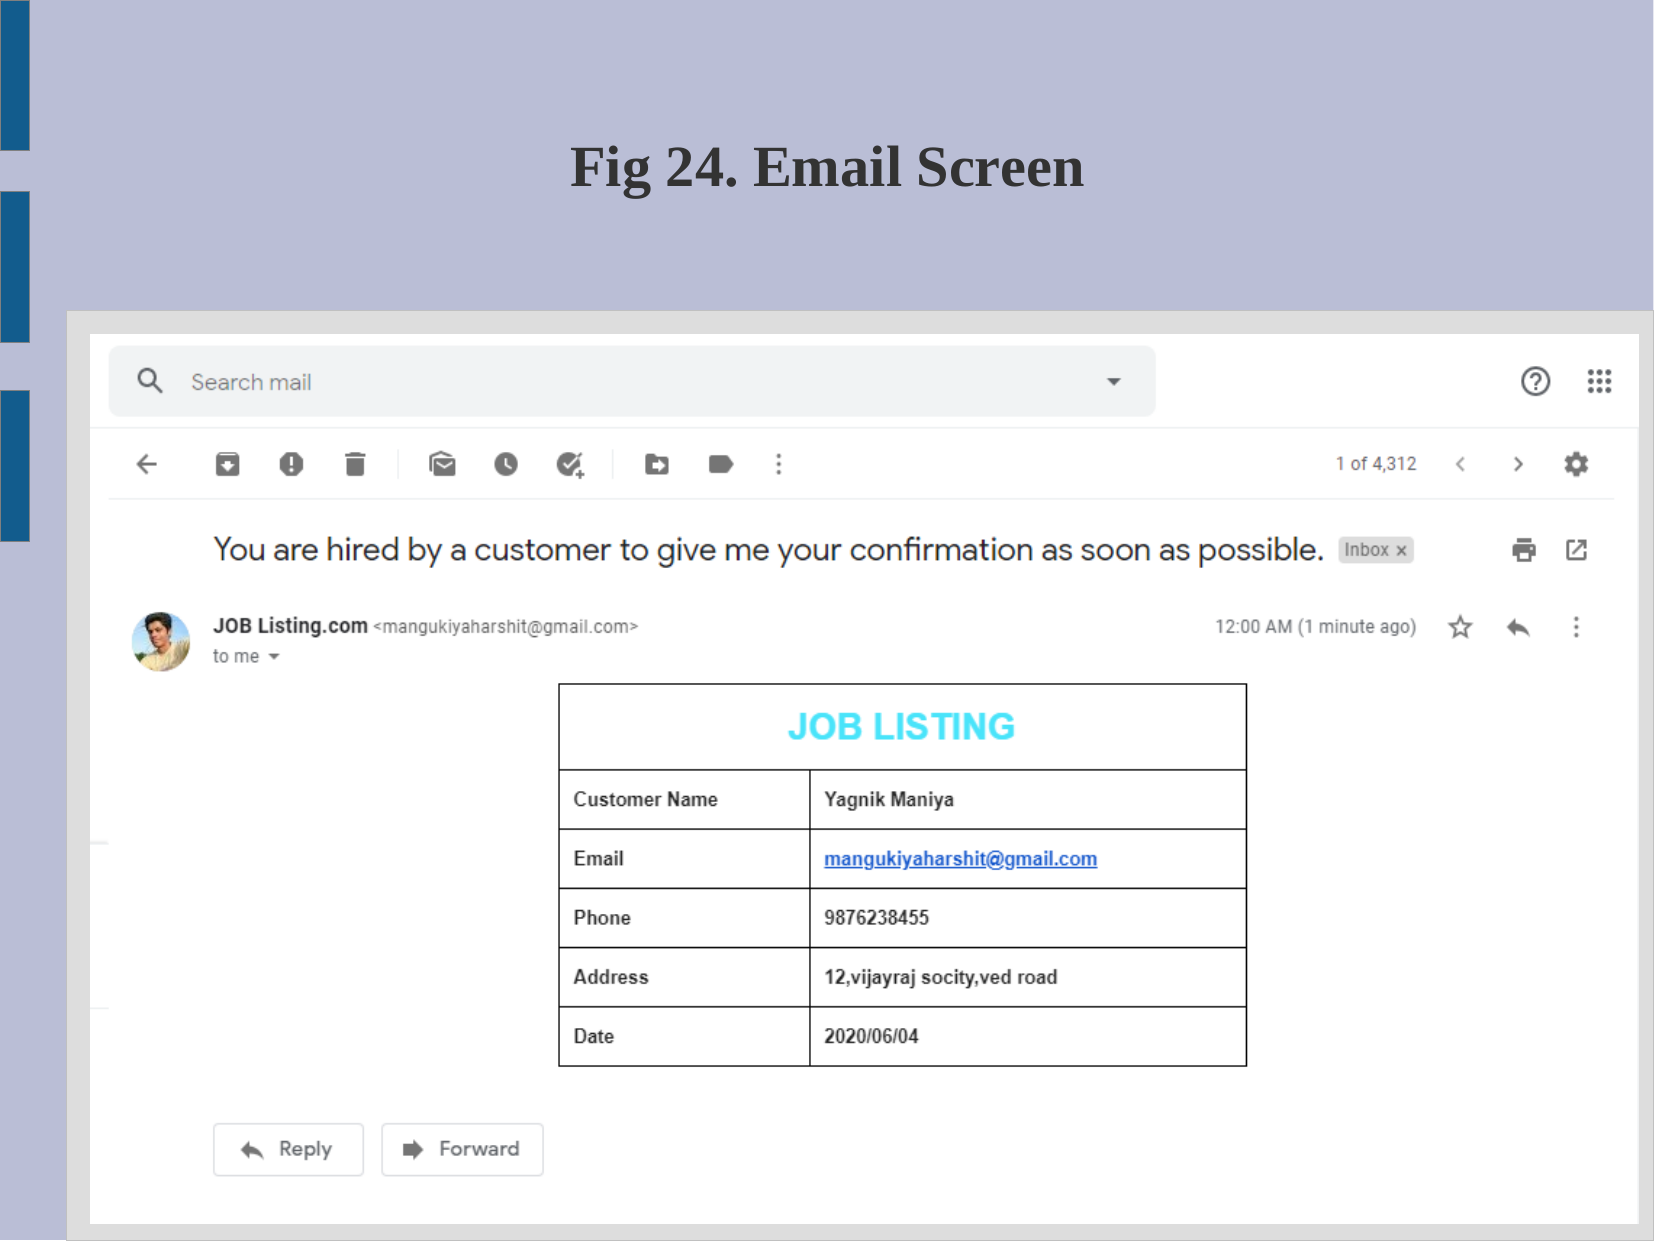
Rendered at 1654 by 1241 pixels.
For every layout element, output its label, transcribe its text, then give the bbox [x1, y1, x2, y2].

picture [90, 334, 1639, 1224]
title Fig 24. Email Screen [121, 62, 1534, 271]
